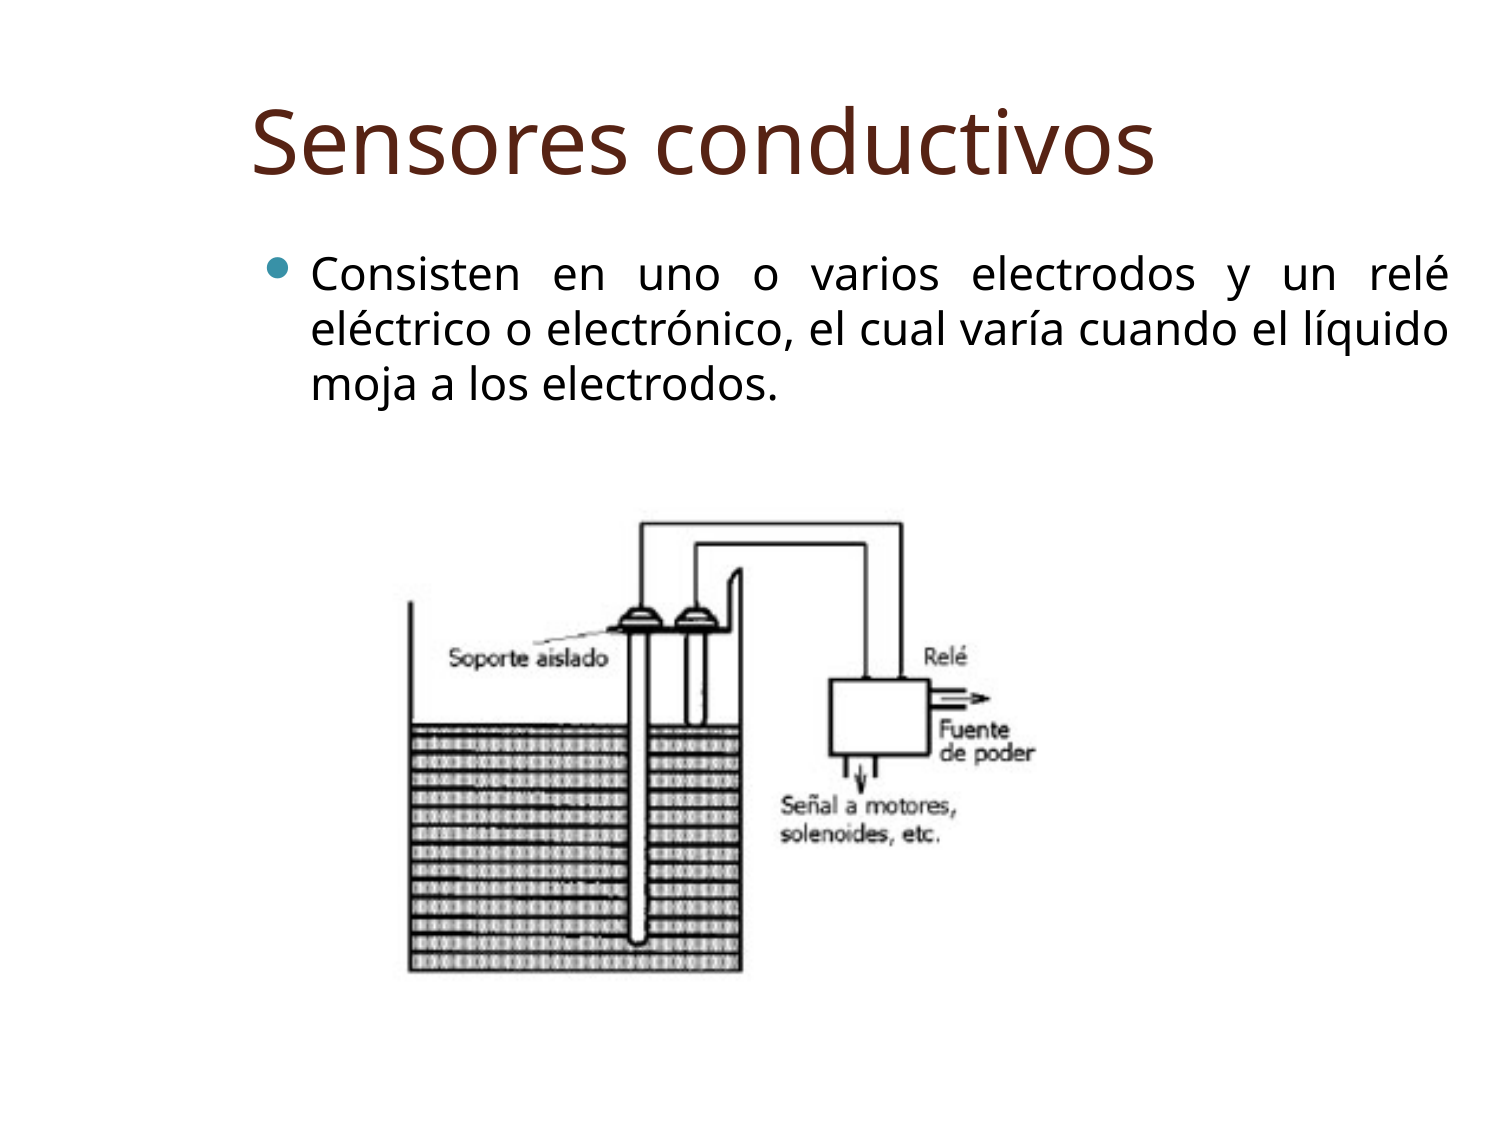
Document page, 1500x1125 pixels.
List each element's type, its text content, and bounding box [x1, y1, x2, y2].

list Consisten en uno o varios electrodos y un relé eléctrico o electrónico, el cual varía cuando el líquido moja a los electrodos. [235, 237, 1466, 1025]
title Sensores conductivos [235, 45, 1466, 233]
picture [375, 490, 1051, 1006]
